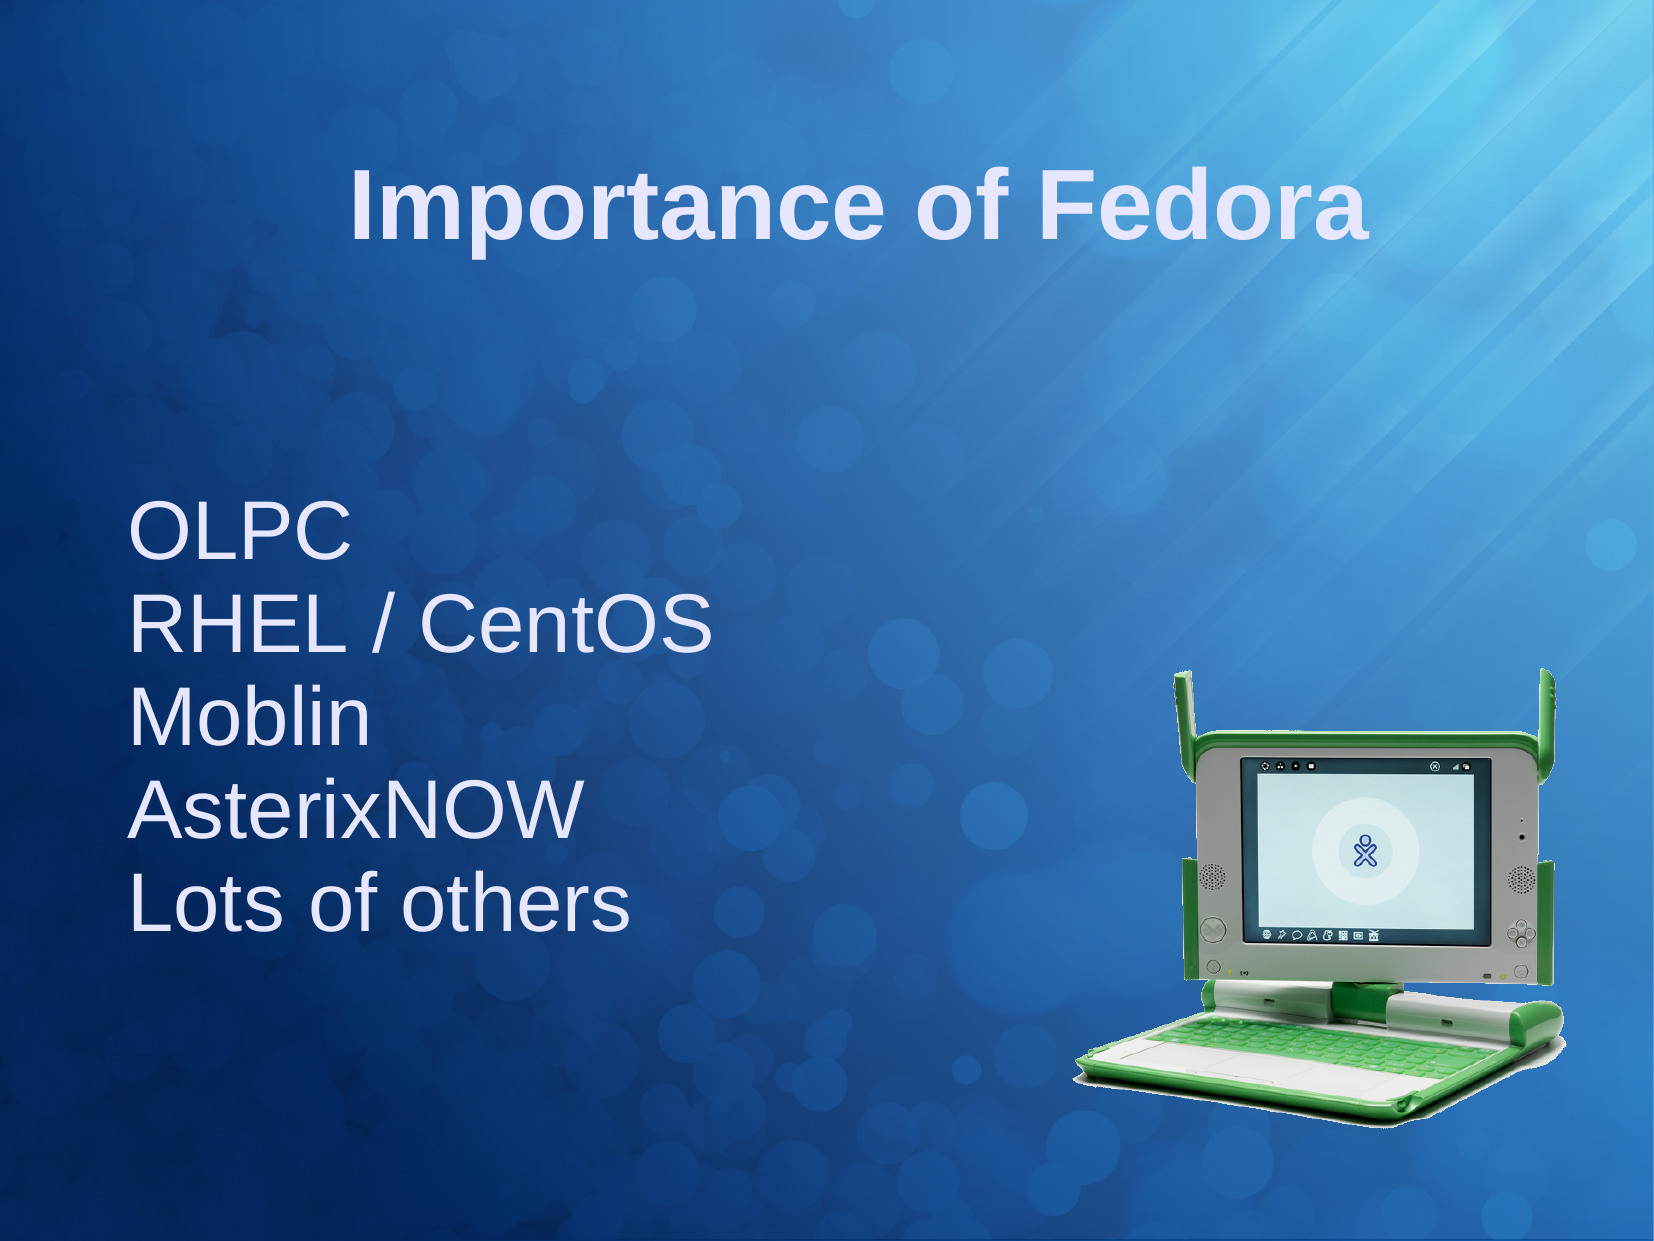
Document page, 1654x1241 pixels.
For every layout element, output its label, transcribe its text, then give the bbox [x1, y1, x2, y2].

picture [0, 0, 1654, 1241]
text_box Importance of Fedora OLPC RHEL / CentOS Moblin AsterixNOW Lots of others [97, 92, 1586, 1007]
